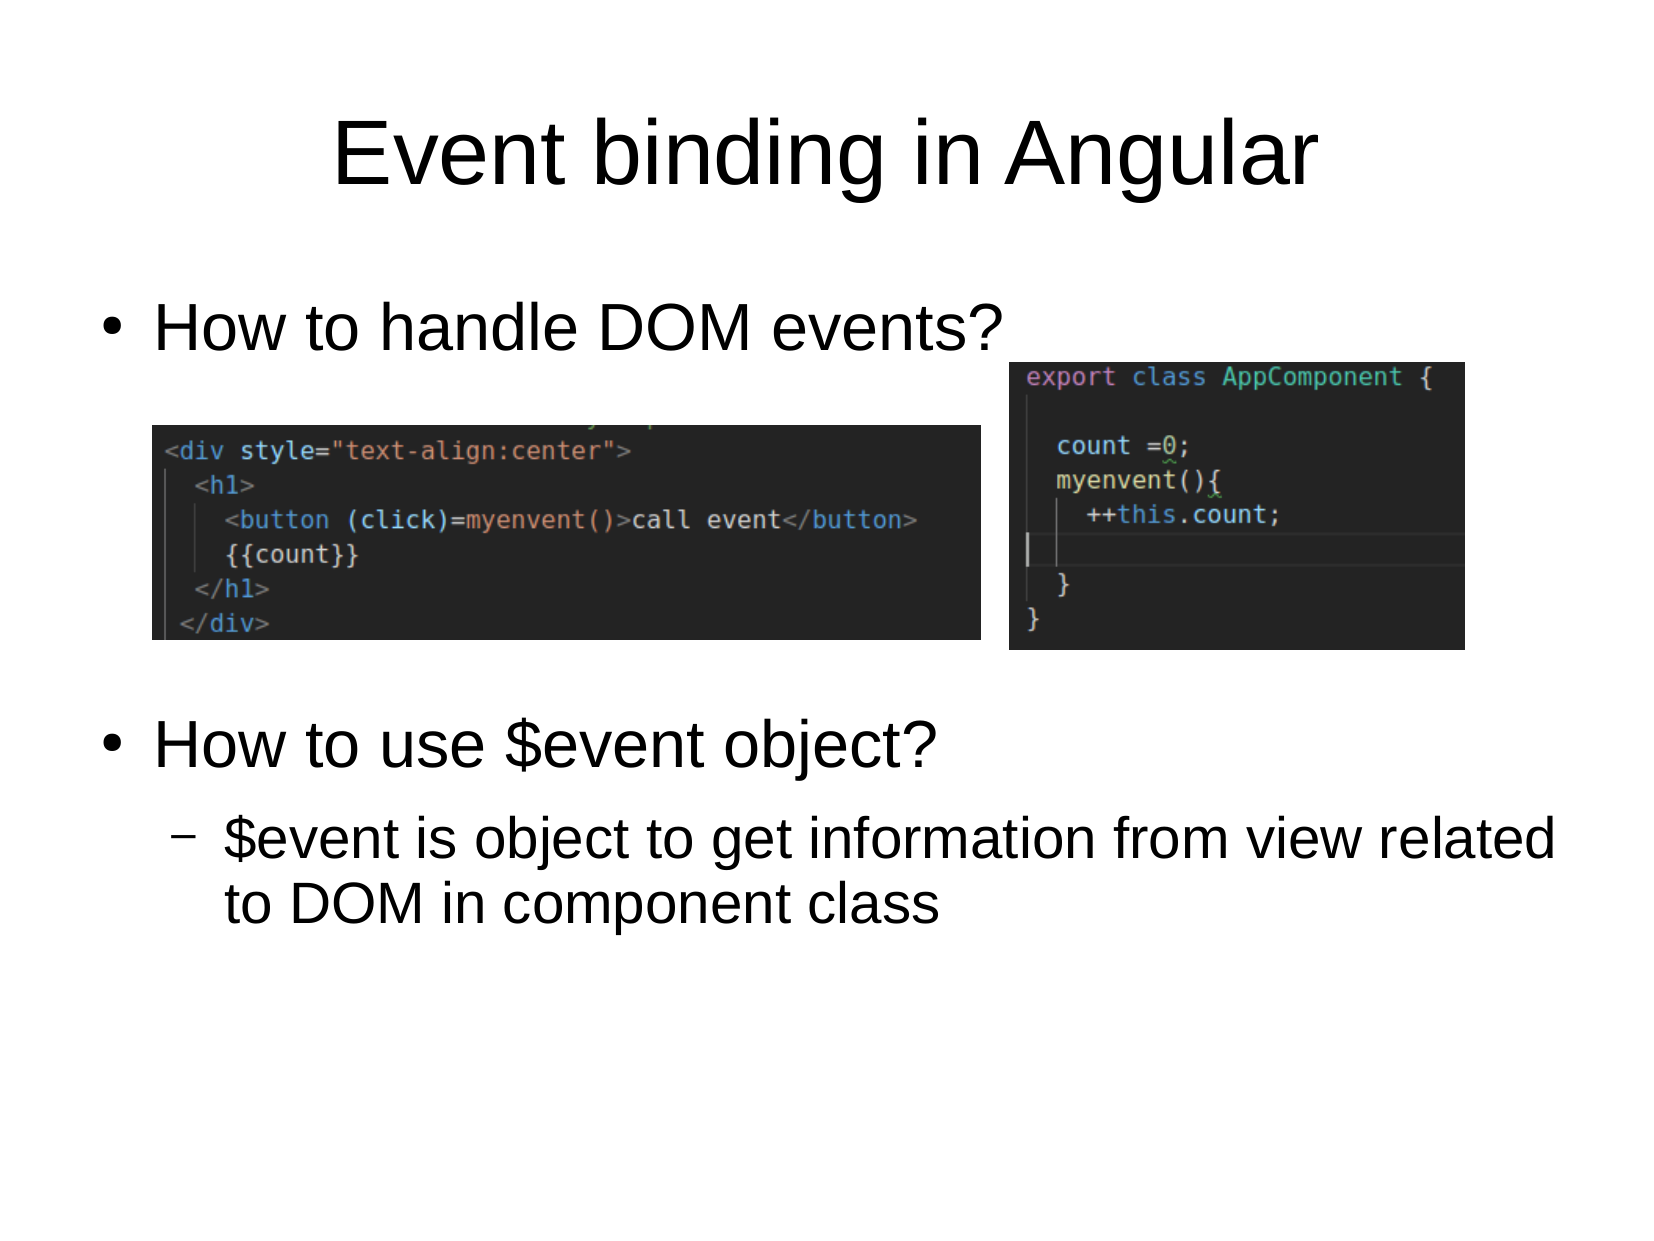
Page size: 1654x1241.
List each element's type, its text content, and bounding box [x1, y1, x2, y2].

title Event binding in Angular [82, 49, 1571, 257]
picture [1009, 362, 1465, 650]
list How to handle DOM events? How to use $event object? $event is object to get information from view related to DOM in component class [82, 290, 1571, 1010]
picture [152, 425, 981, 640]
